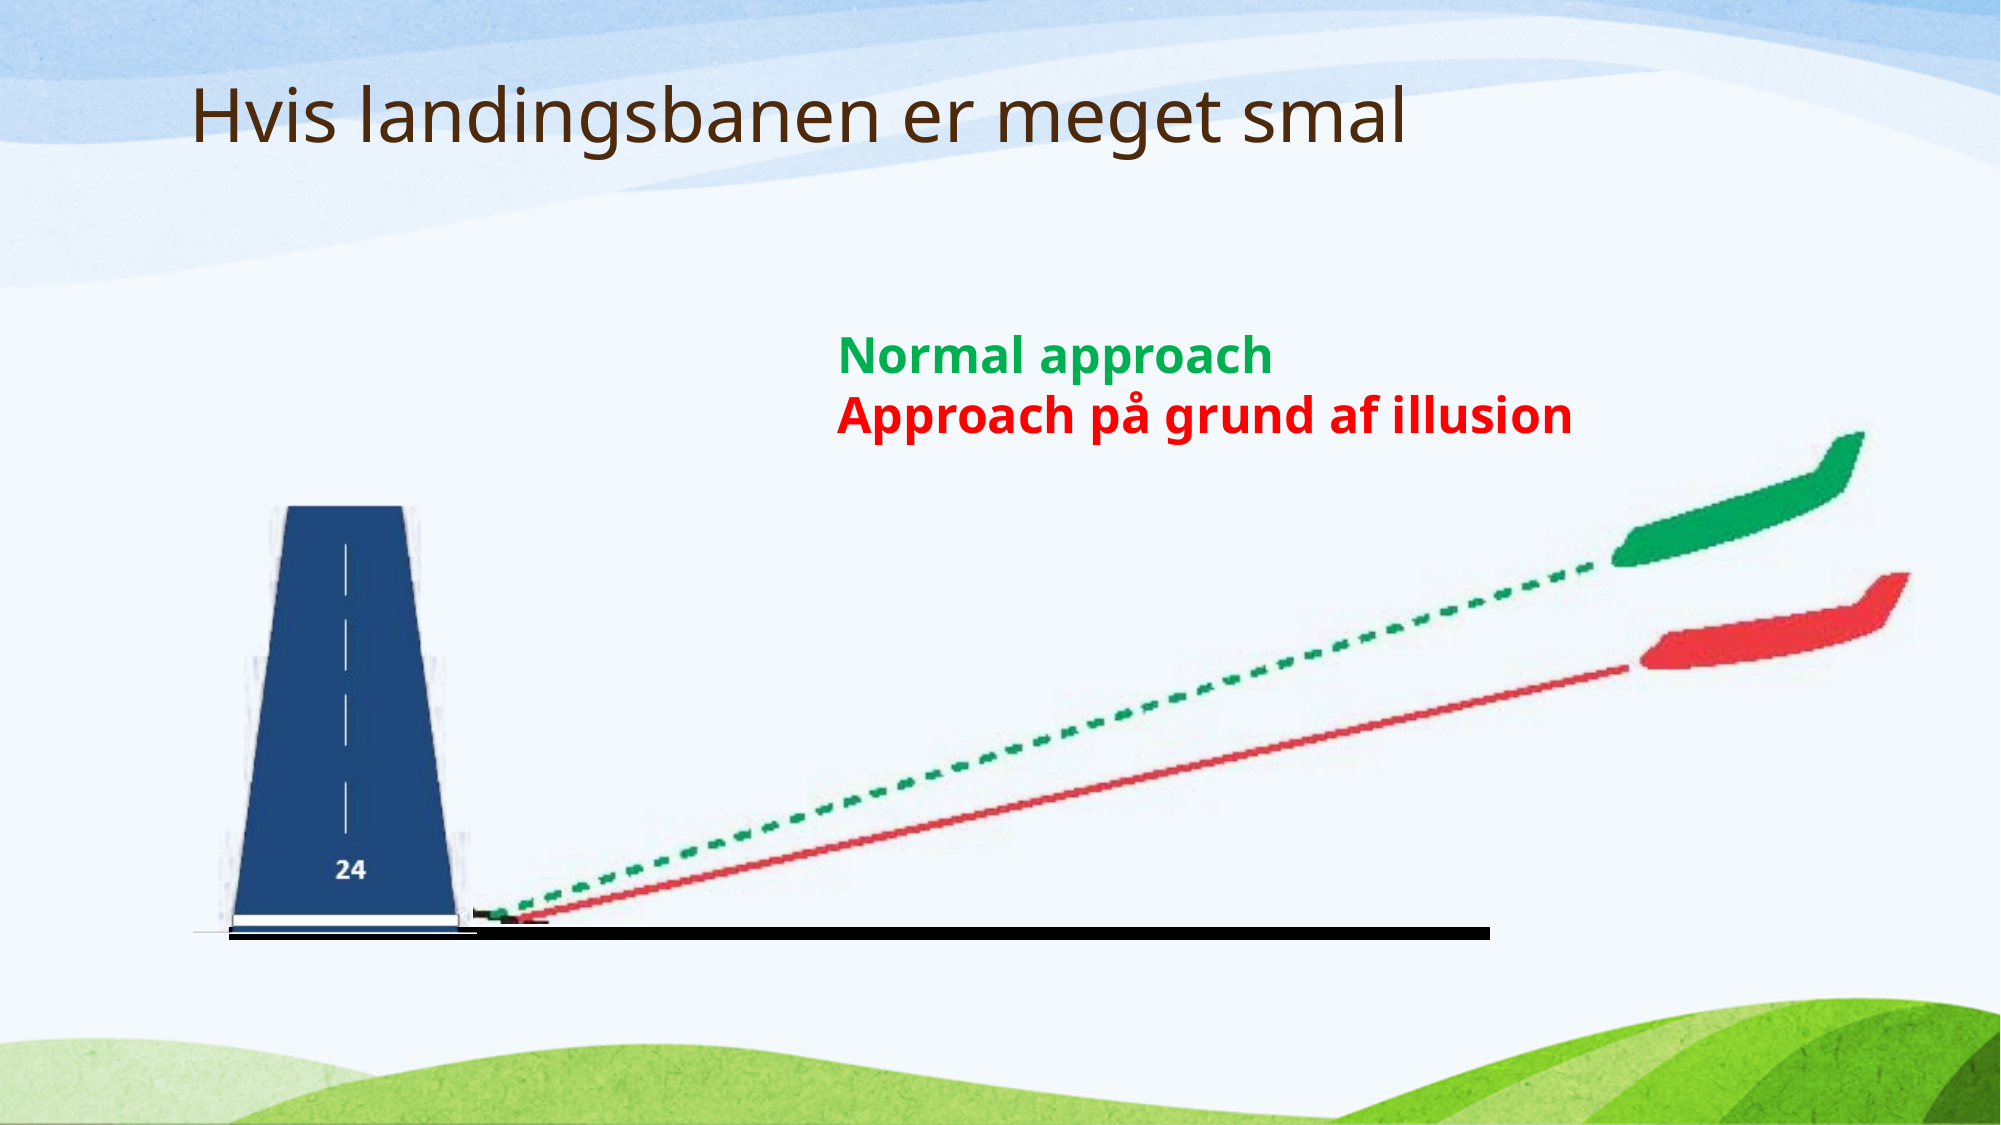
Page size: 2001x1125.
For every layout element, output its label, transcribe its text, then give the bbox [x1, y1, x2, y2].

text_box Normal approach Approach på grund af illusion [822, 316, 1700, 417]
picture [0, 0, 2001, 1125]
title Hvis landingsbanen er meget smal [174, 50, 1825, 167]
